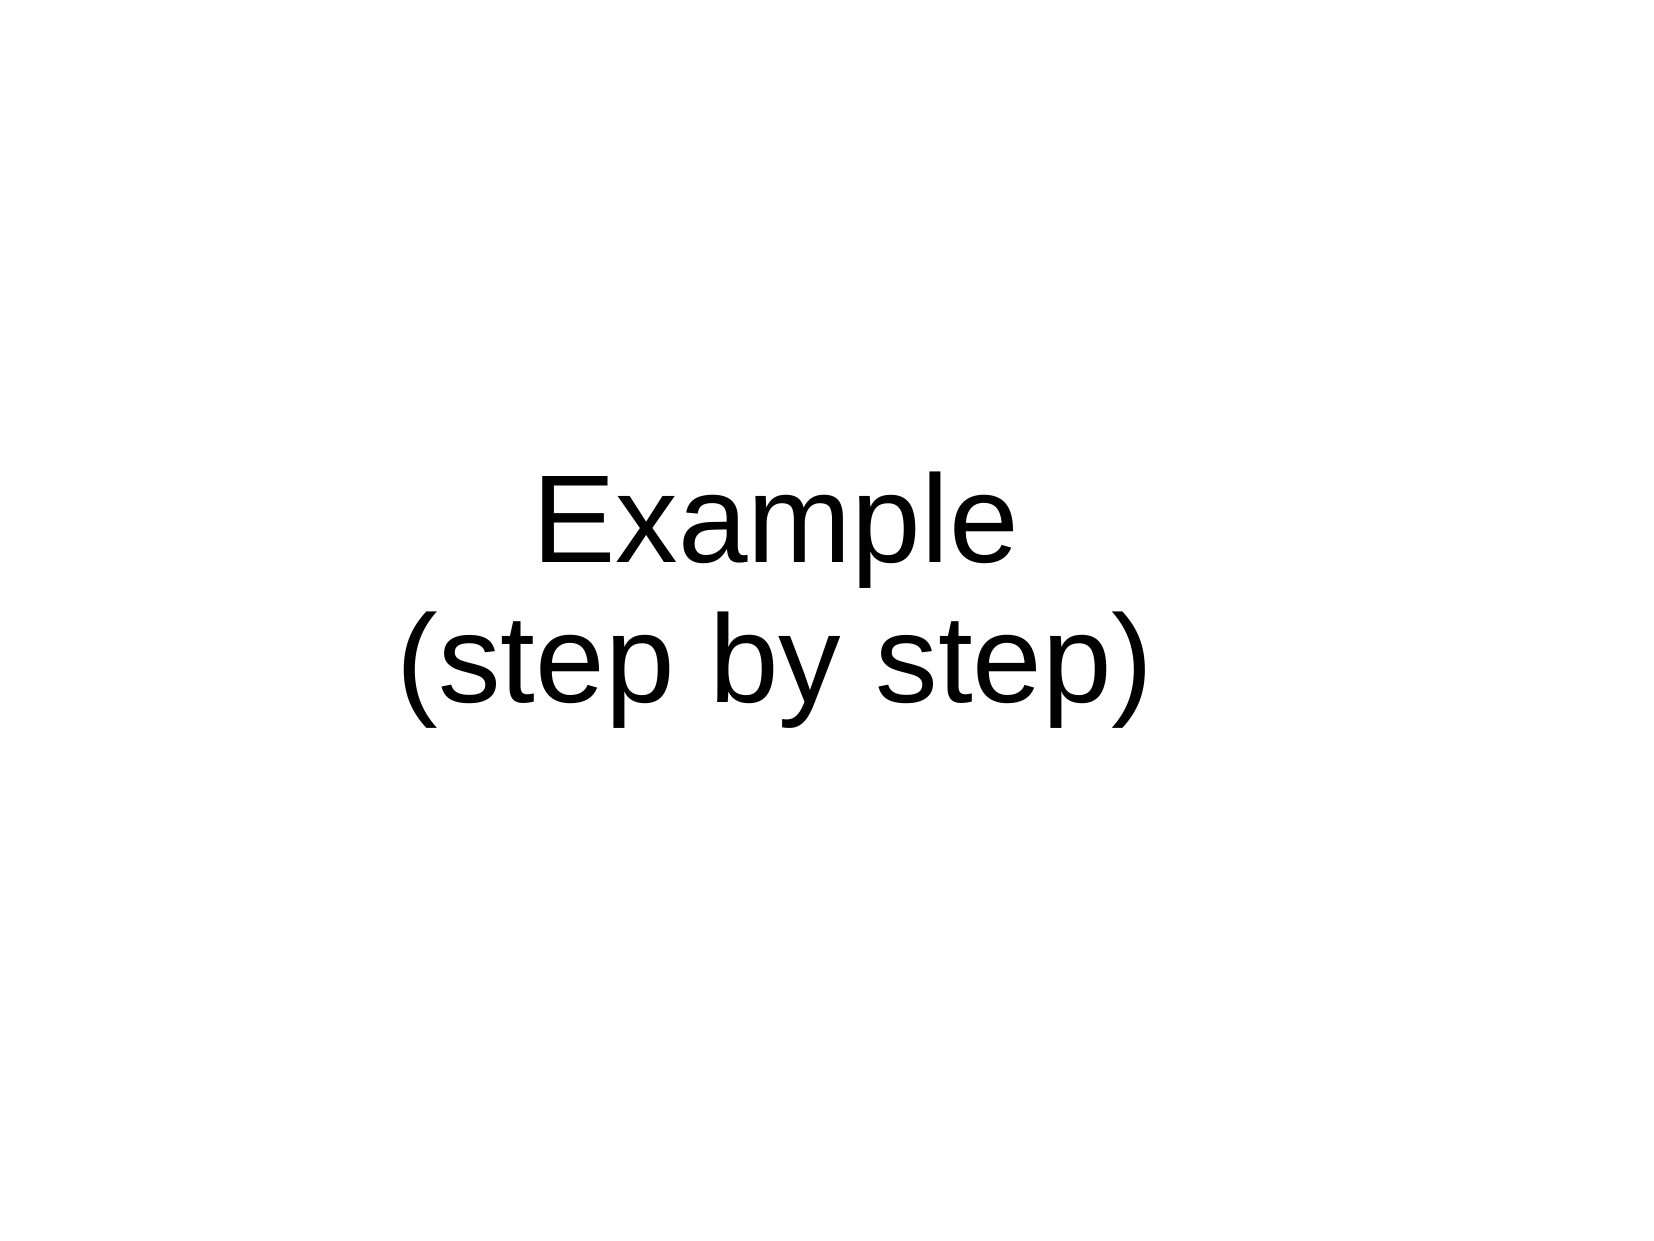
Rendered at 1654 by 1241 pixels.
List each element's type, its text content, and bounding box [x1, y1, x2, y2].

subtitle Example (step by step) [31, 59, 1520, 1119]
